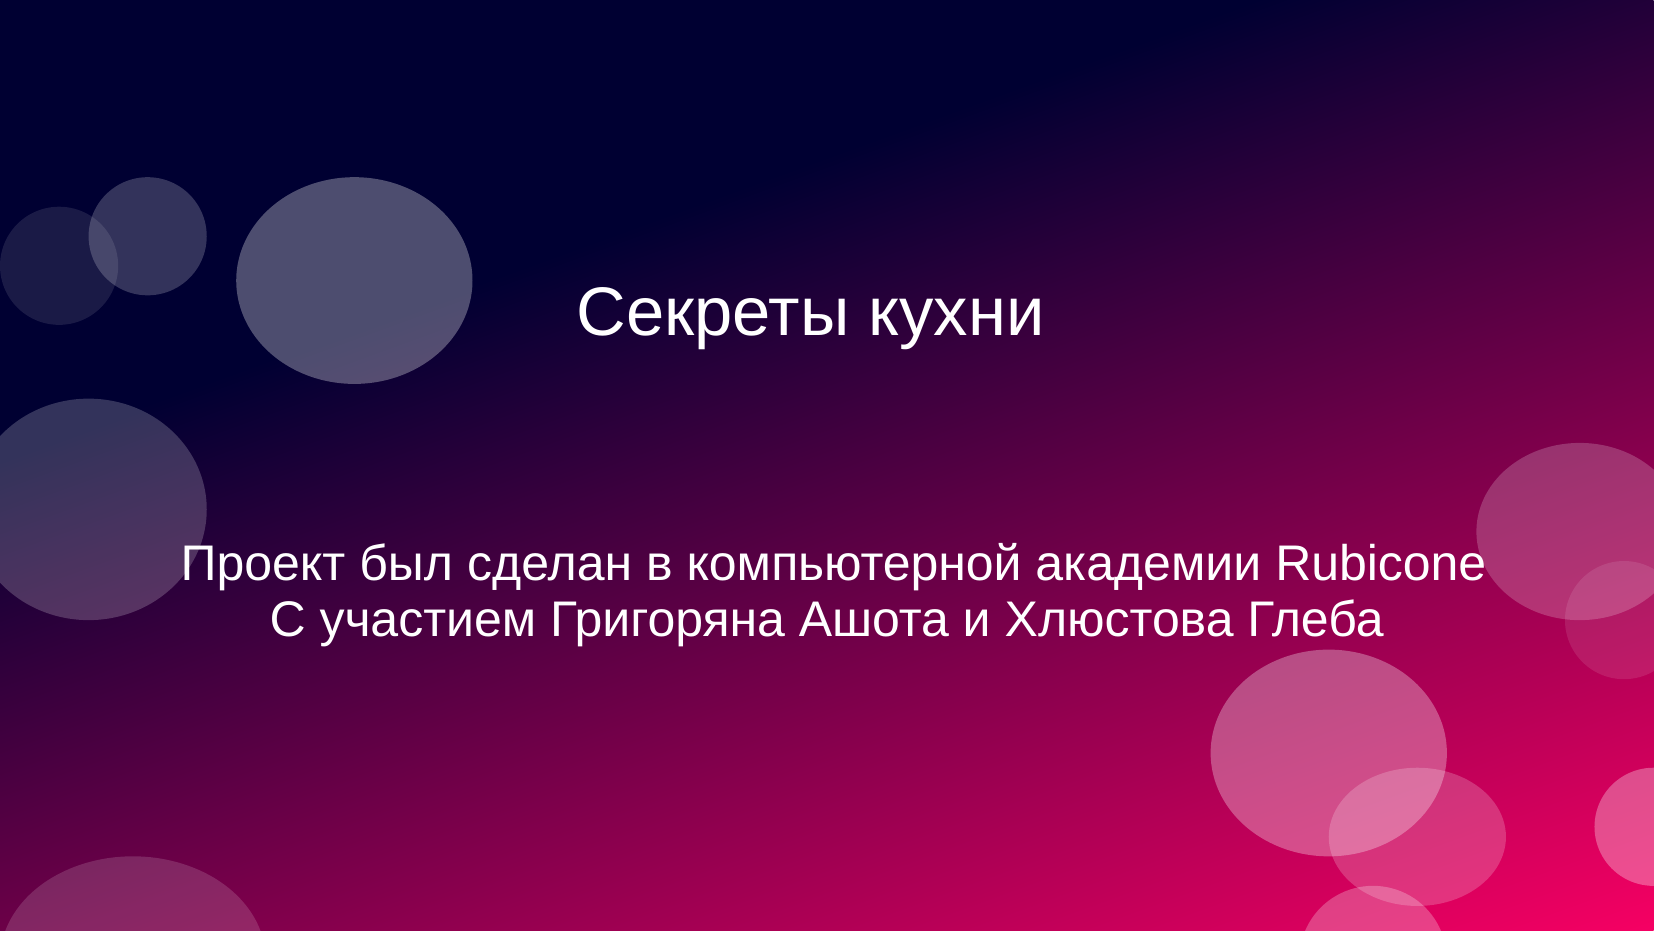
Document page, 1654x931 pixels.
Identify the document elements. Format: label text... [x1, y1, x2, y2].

title Секреты кухни [82, 234, 1571, 390]
subtitle Проект был сделан в компьютерной академии Rubicone С участием Григоряна Ашота и Хлюстова Глеба [82, 425, 1571, 758]
